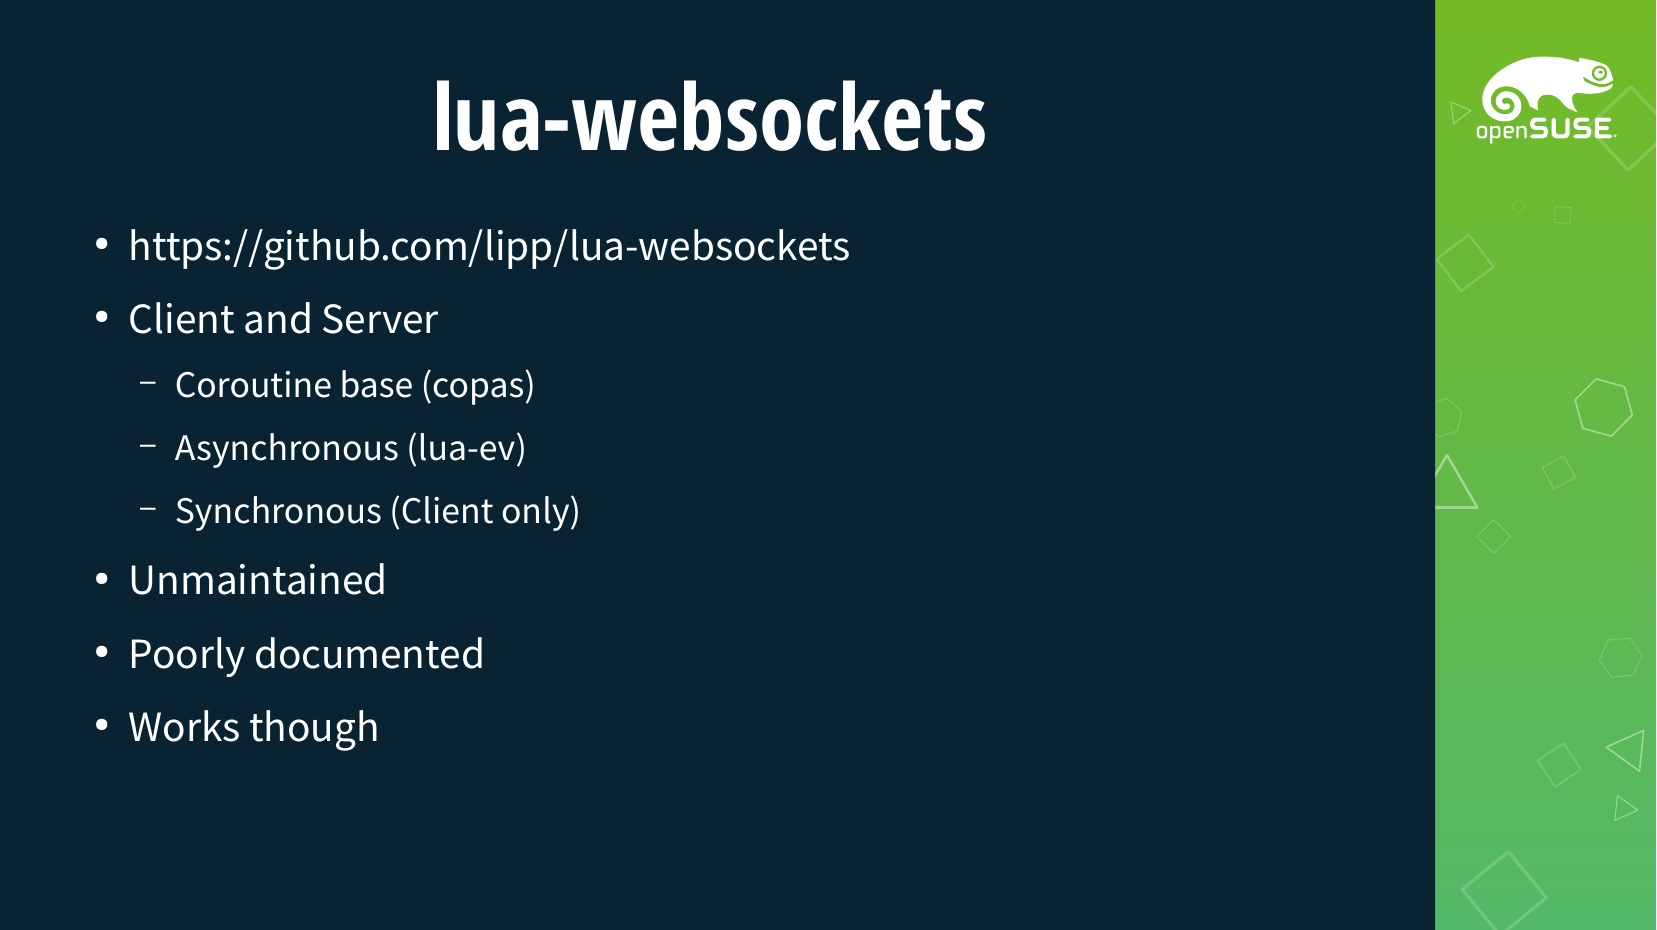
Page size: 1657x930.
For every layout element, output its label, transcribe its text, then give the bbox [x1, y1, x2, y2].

title lua-websockets [82, 37, 1338, 193]
list https://github.com/lipp/lua-websockets Client and Server Coroutine base (copas) Asynchronous (lua-ev) Synchronous (Client only) Unmaintained Poorly documented Works though [82, 217, 1338, 757]
